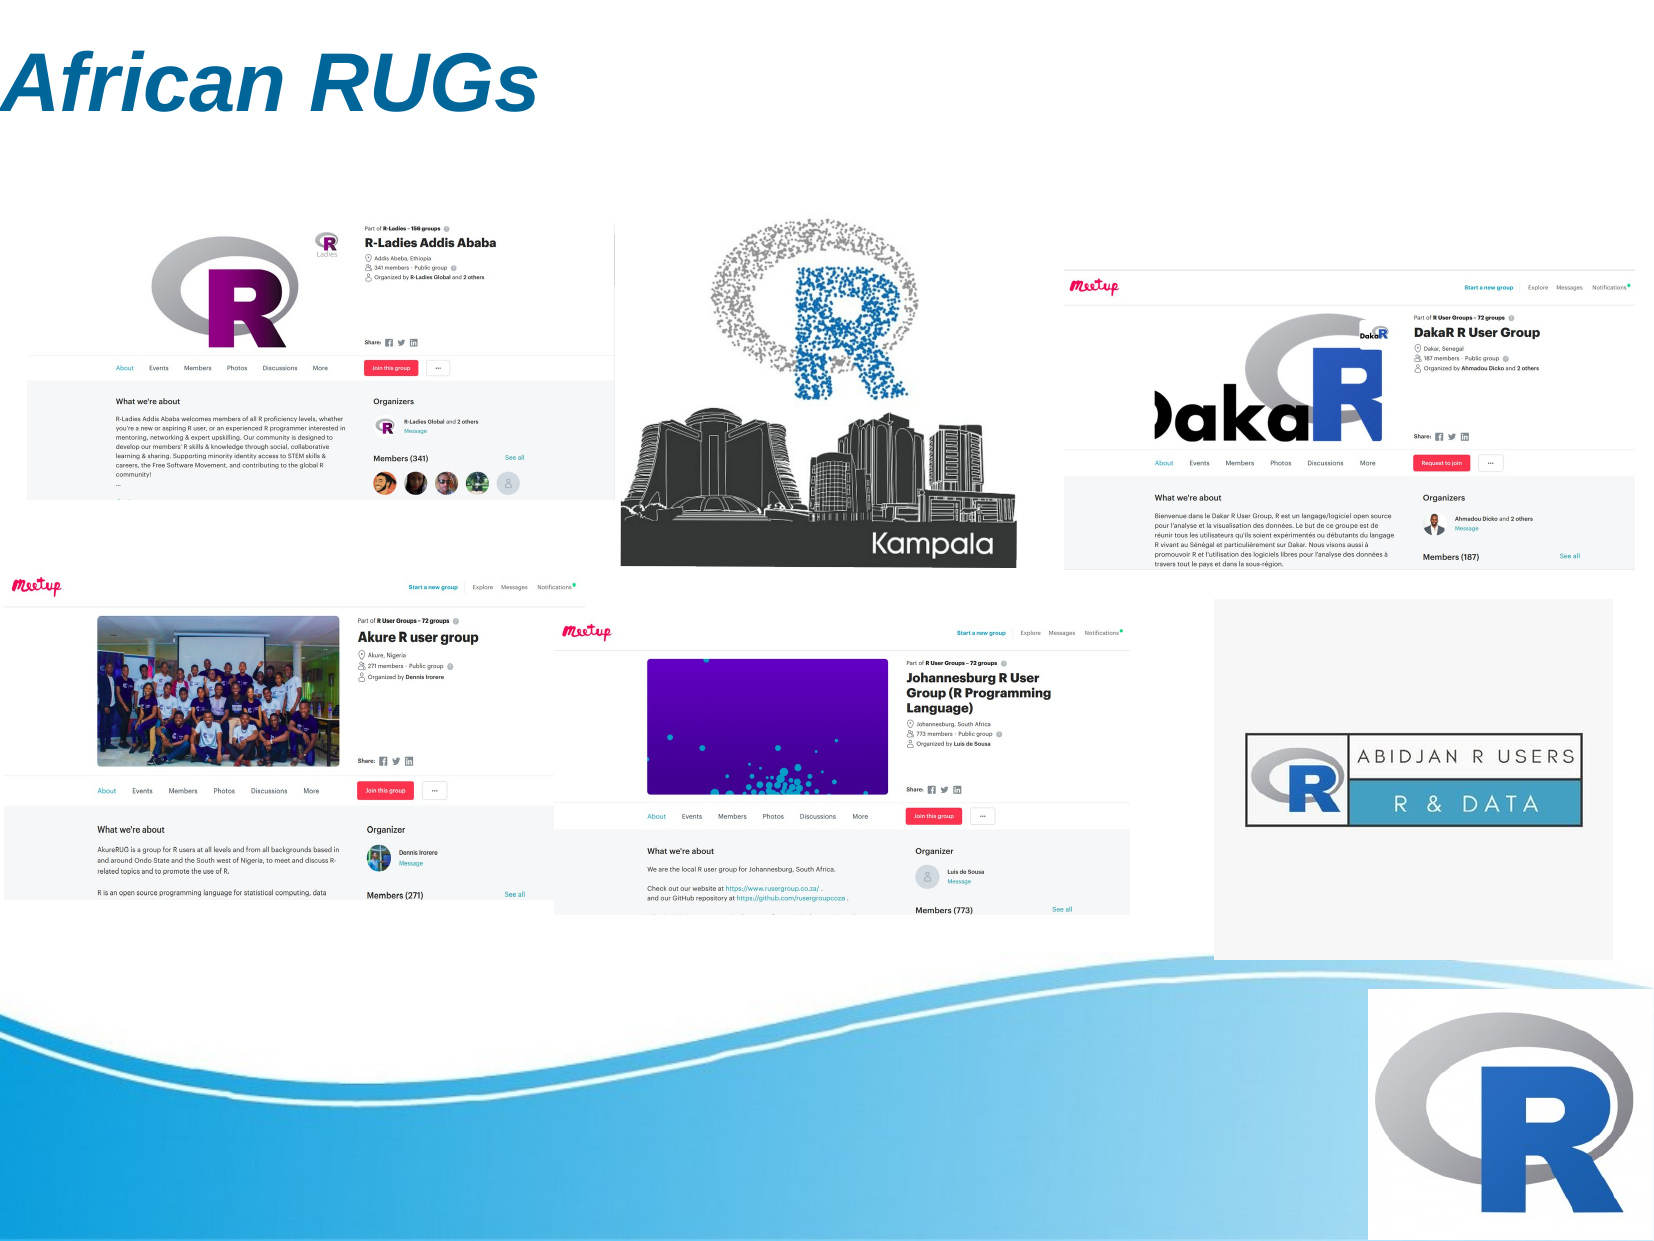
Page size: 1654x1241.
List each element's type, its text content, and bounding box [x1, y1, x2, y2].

picture [1064, 269, 1635, 570]
picture [0, 599, 1654, 1241]
title African RUGs [0, 15, 1291, 150]
picture [27, 223, 615, 500]
picture [620, 169, 1018, 568]
picture [4, 569, 1130, 915]
